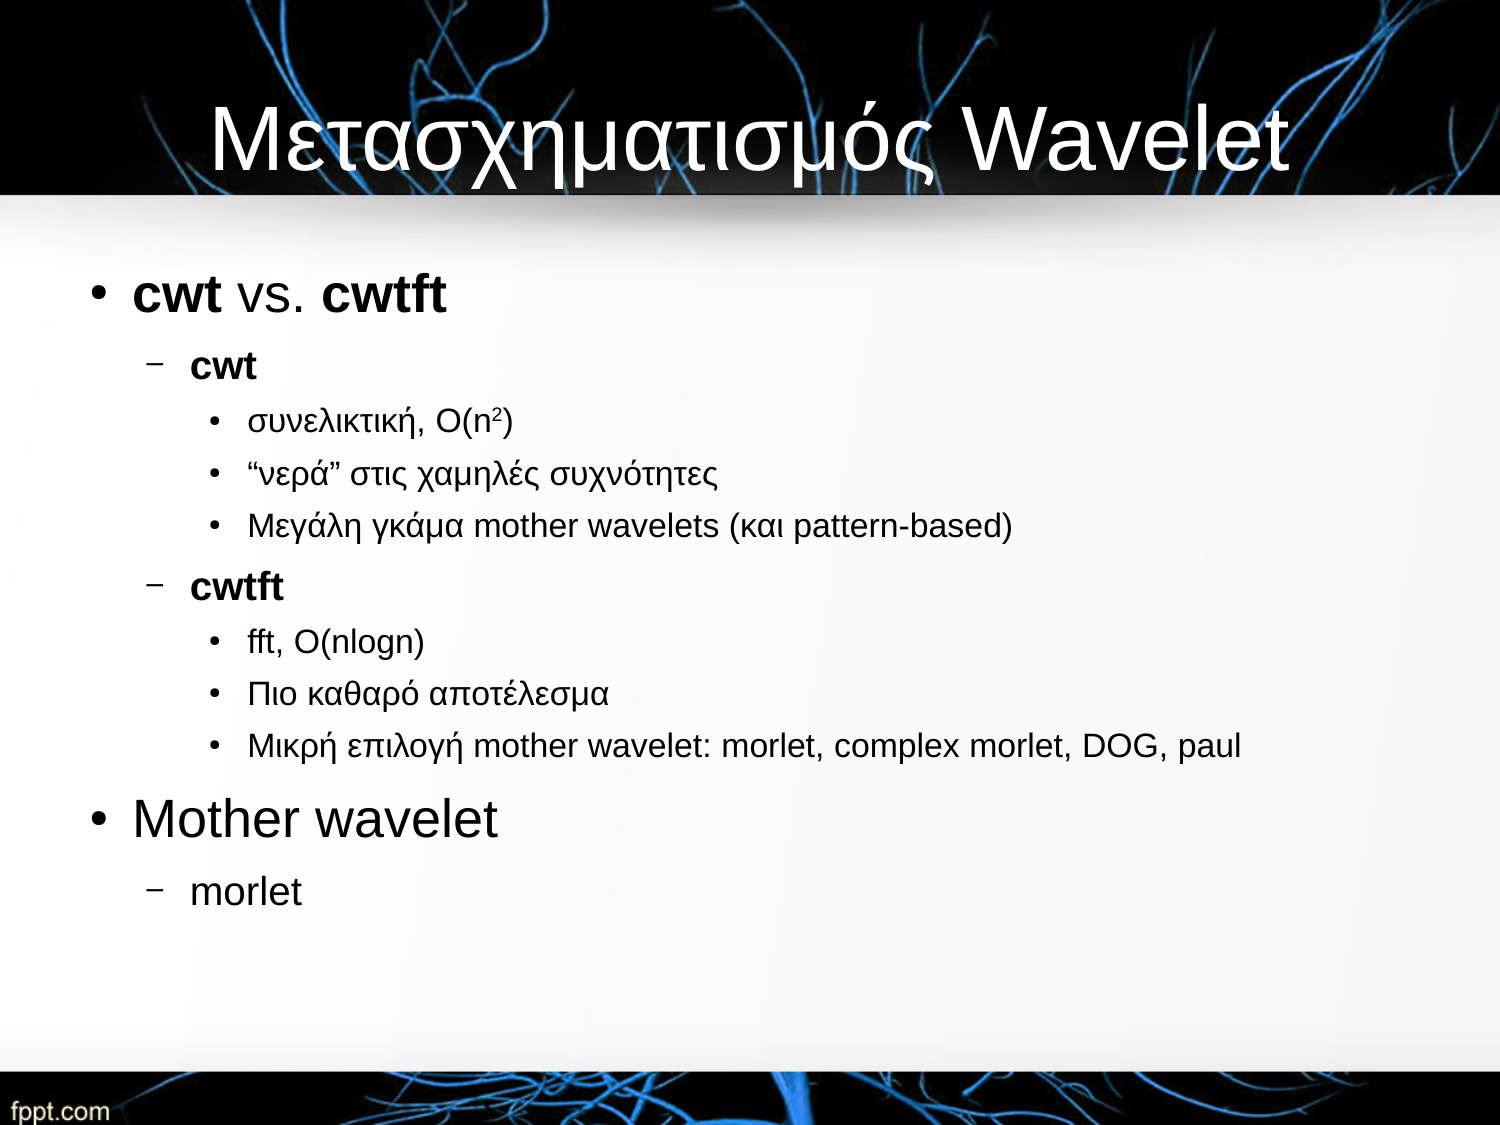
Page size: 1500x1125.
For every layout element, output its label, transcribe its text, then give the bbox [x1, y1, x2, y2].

title Μετασχηματισμός Wavelet [75, 45, 1425, 233]
picture [0, 0, 1500, 1125]
list cwt vs. cwtft cwt συνελικτική, O(n2) “νερά” στις χαμηλές συχνότητες Μεγάλη γκάμα mother wavelets (και pattern-based) cwtft fft, O(nlogn) Πιο καθαρό αποτέλεσμα Μικρή επιλογή mother wavelet: morlet, complex morlet, DOG, paul Mother wavelet morlet [75, 263, 1425, 916]
